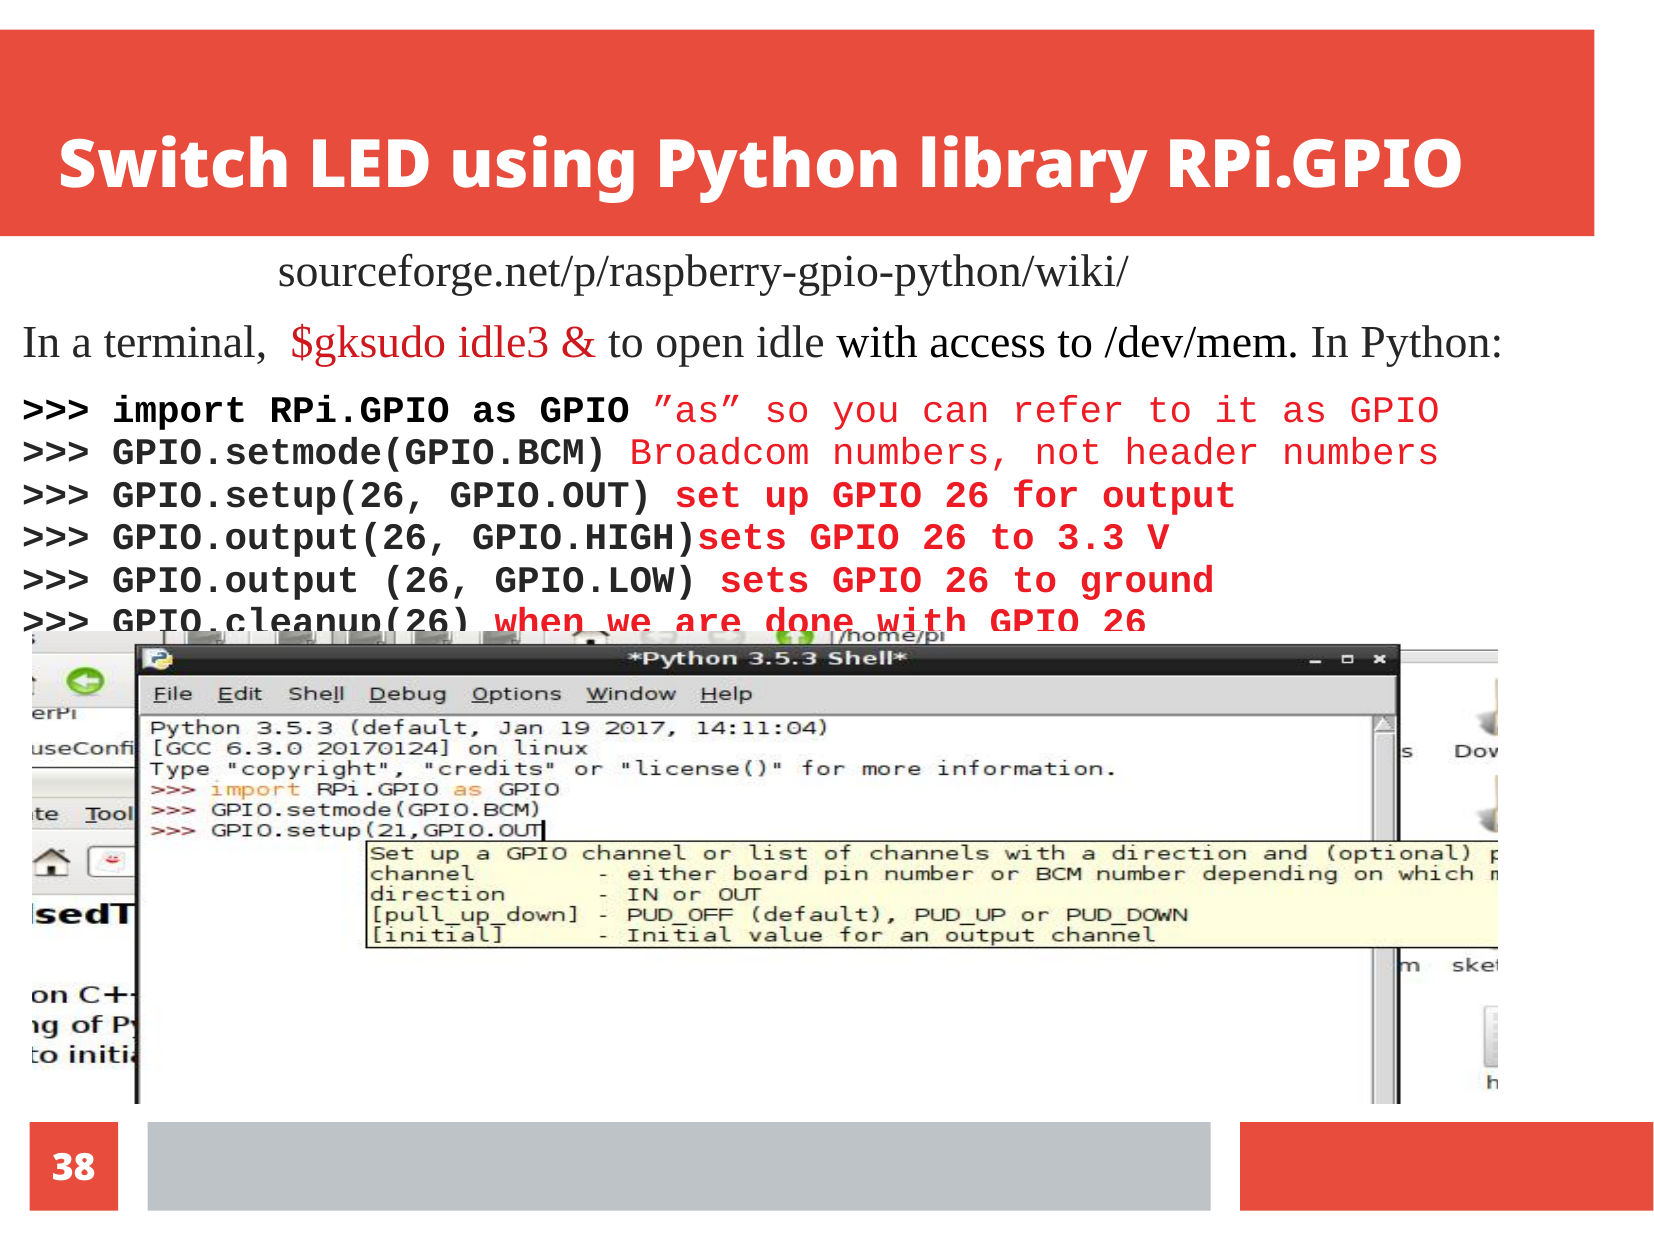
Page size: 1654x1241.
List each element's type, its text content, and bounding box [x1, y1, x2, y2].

title Switch LED using Python library RPi.GPIO [59, 59, 1595, 207]
text_box In a terminal, $gksudo idle3 & to open idle with access to /dev/mem. In Python: >>> import RPi.GPIO as GPIO ”as” so you can refer to it as GPIO >>> GPIO.setmode(GPIO.BCM) Broadcom numbers, not header numbers >>> GPIO.setup(26, GPIO.OUT) set up GPIO 26 for output >>> GPIO.output(26, GPIO.HIGH)sets GPIO 26 to 3.3 V >>> GPIO.output (26, GPIO.LOW) sets GPIO 26 to ground >>> GPIO.cleanup(26) when we are done with GPIO 26 [7, 309, 1603, 674]
picture [32, 631, 1498, 1104]
text_box sourceforge.net/p/raspberry-gpio-python/wiki/ [263, 238, 1259, 309]
